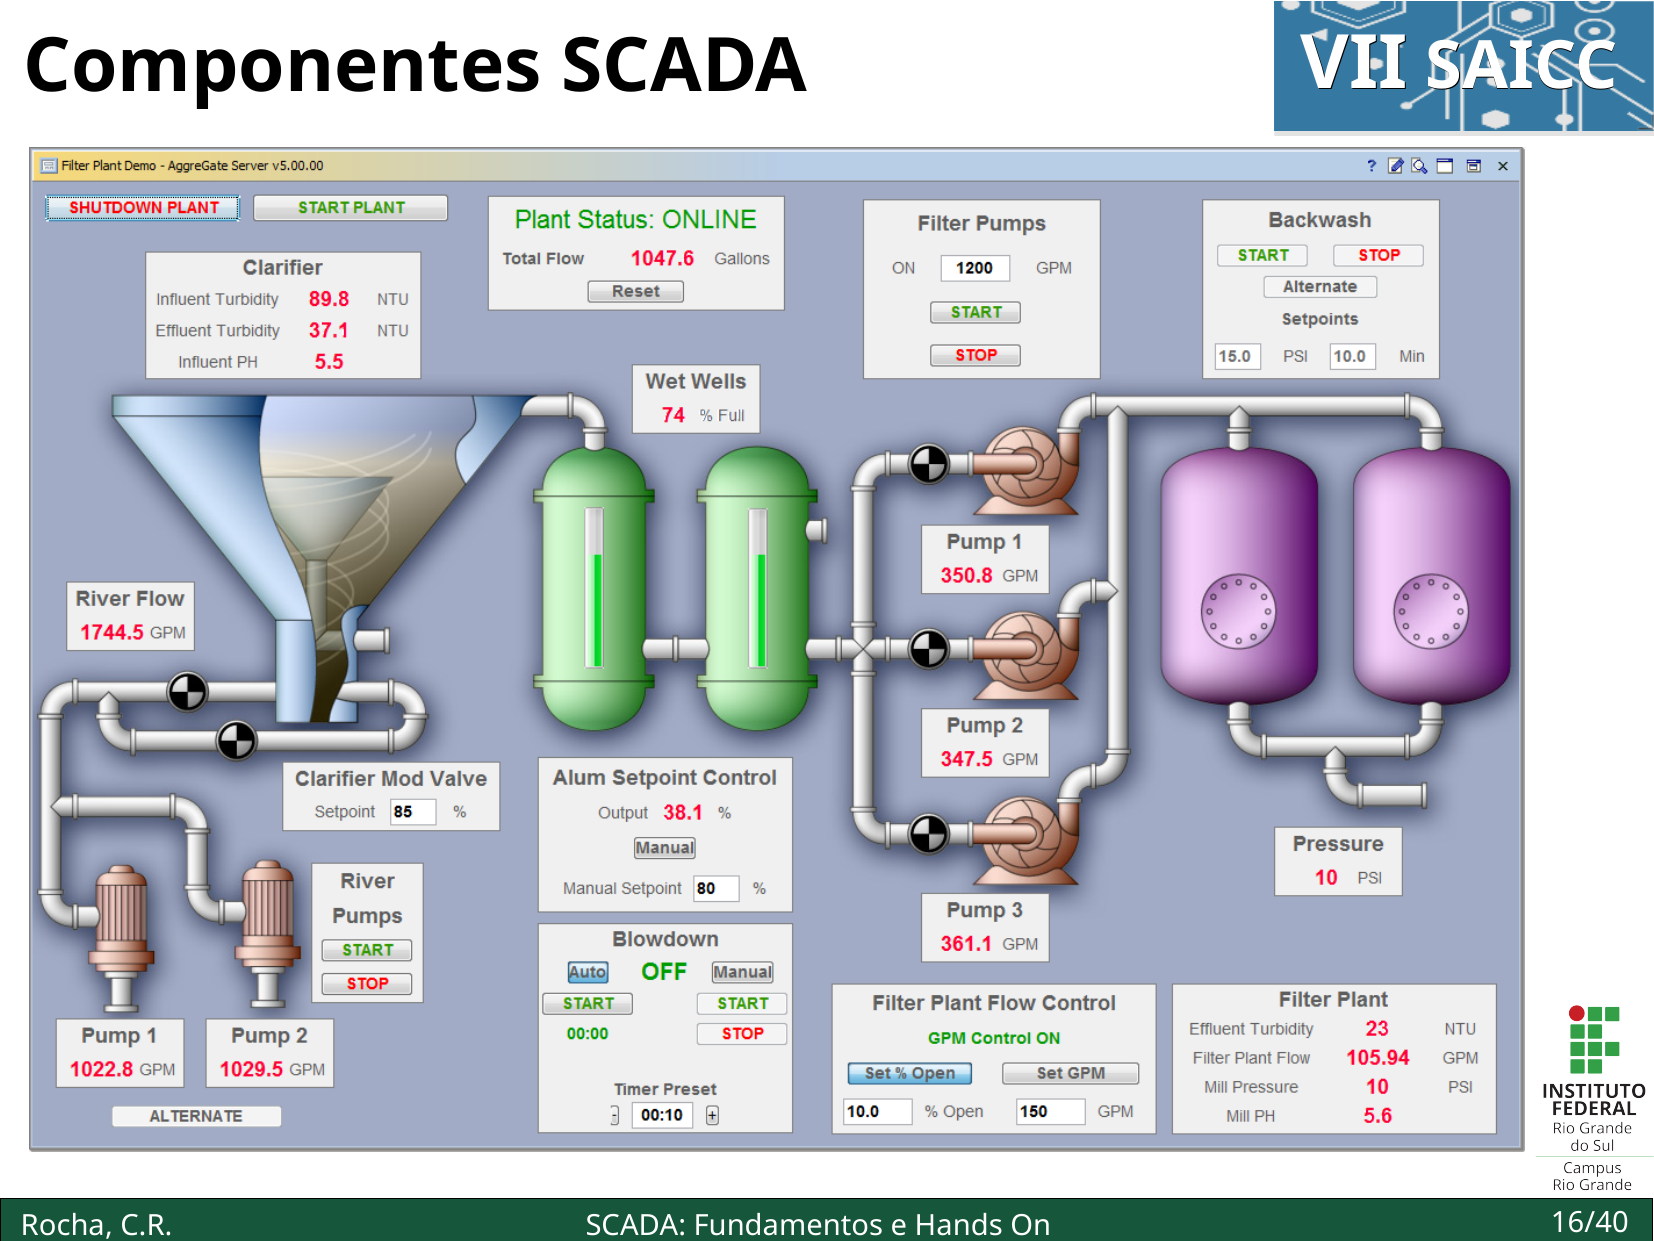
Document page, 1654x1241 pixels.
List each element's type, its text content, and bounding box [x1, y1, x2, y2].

picture [1274, 1, 1654, 131]
title Componentes SCADA [23, 17, 1247, 107]
picture [29, 147, 1525, 1152]
picture [1535, 1003, 1654, 1194]
list [17, 147, 1625, 1182]
